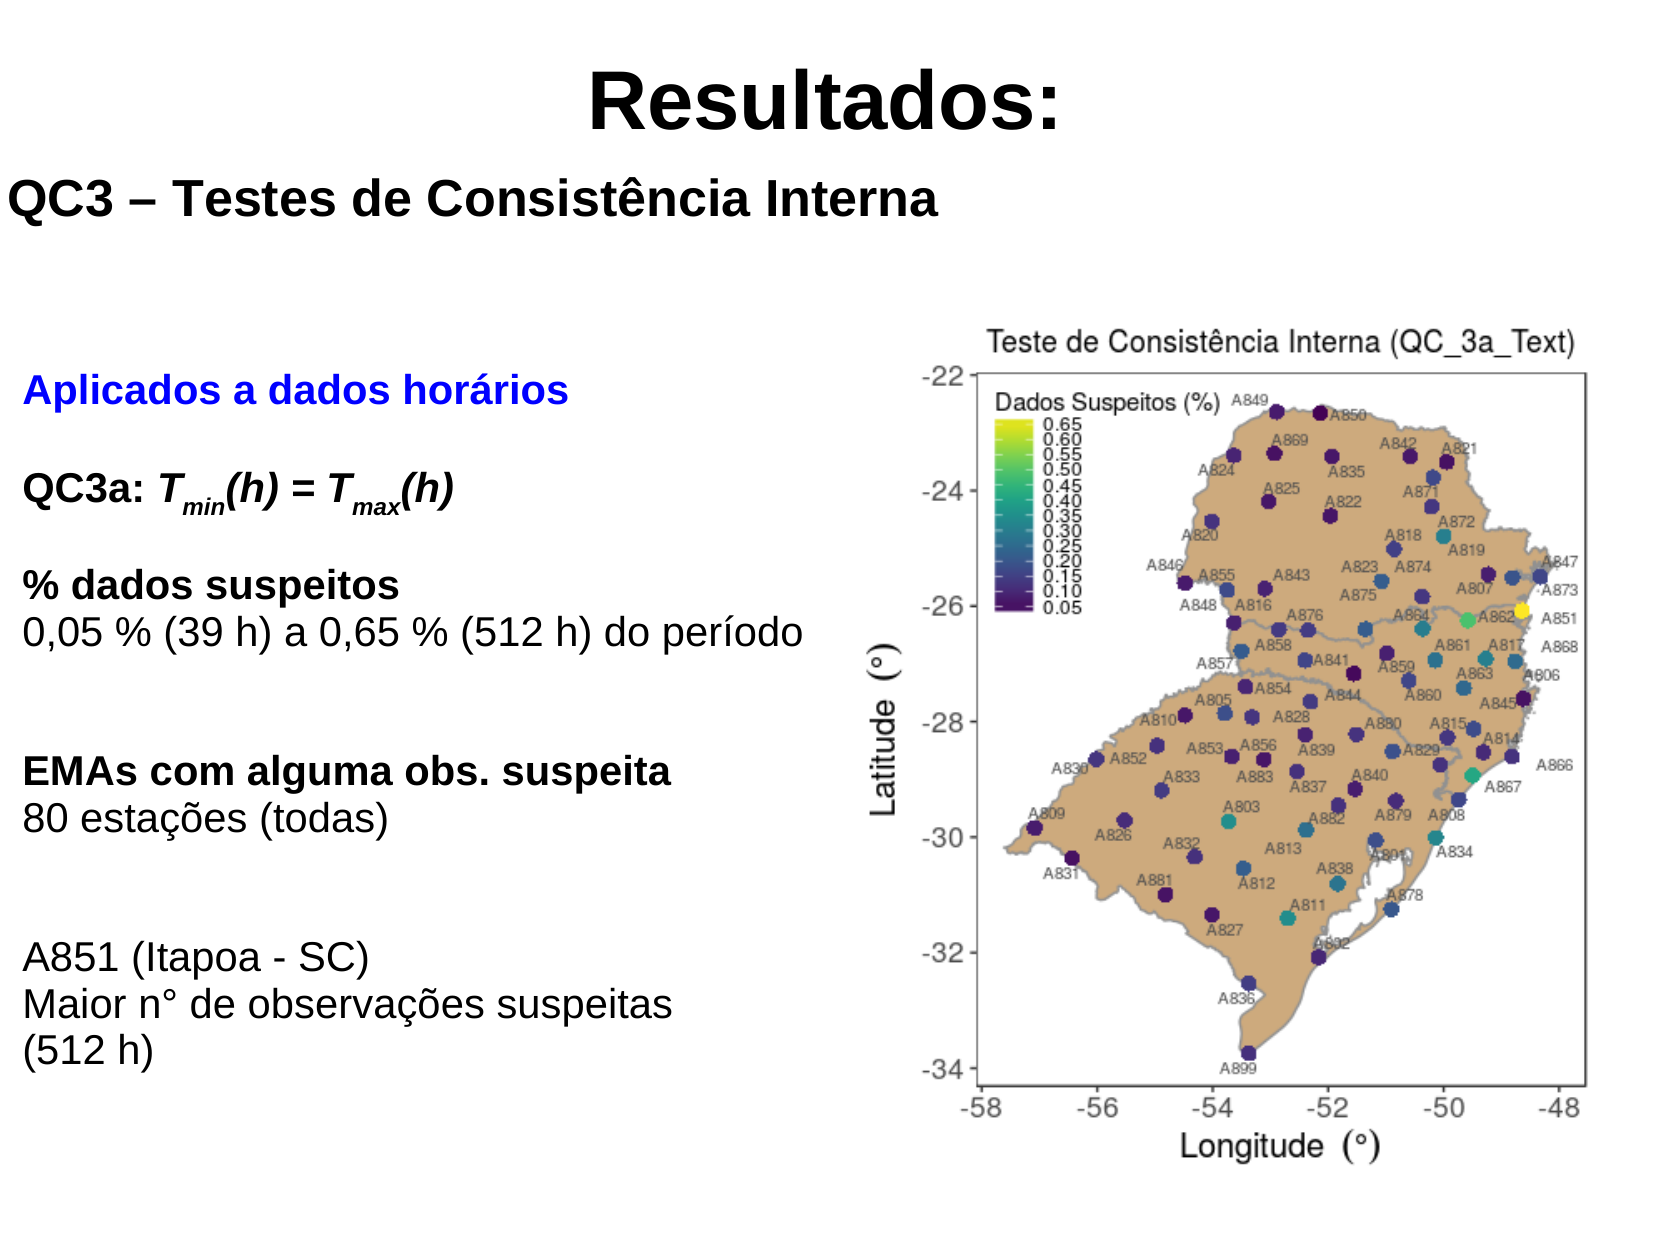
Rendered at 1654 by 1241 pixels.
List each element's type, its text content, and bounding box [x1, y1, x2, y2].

text_box Resultados: [82, 49, 1569, 255]
picture [855, 315, 1607, 1179]
text_box QC3 – Testes de Consistência Interna [7, 168, 1501, 406]
text_box Aplicados a dados horários QC3a: Tmin(h) = Tmax(h) % dados suspeitos 0,05 % (39 h) a 0,65 % (512 h) do período EMAs com alguma obs. suspeita 80 estações (todas) A851 (Itapoa - SC) Maior n° de observações suspeitas (512 h) [7, 360, 833, 1085]
